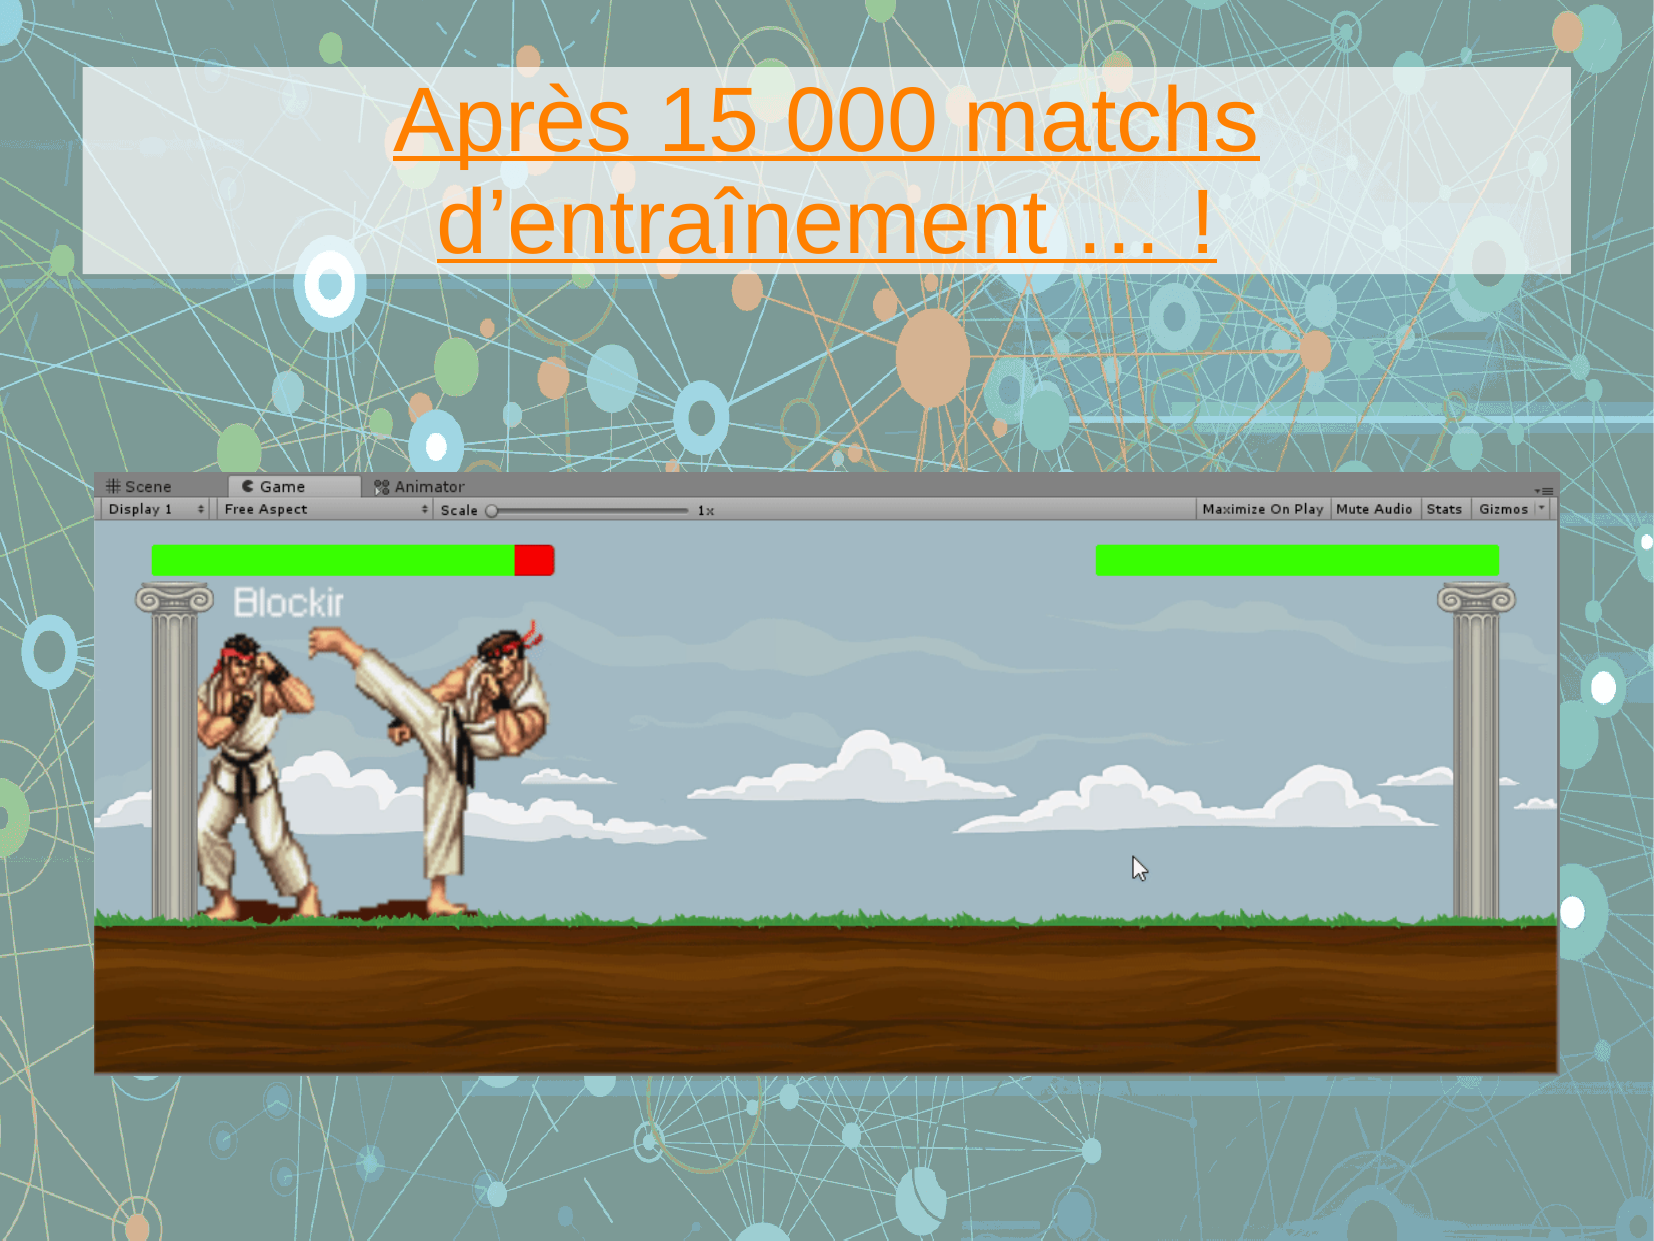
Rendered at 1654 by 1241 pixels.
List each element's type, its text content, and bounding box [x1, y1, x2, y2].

picture [0, 0, 1654, 1241]
title Après 15 000 matchs d’entraînement … ! [82, 67, 1571, 275]
